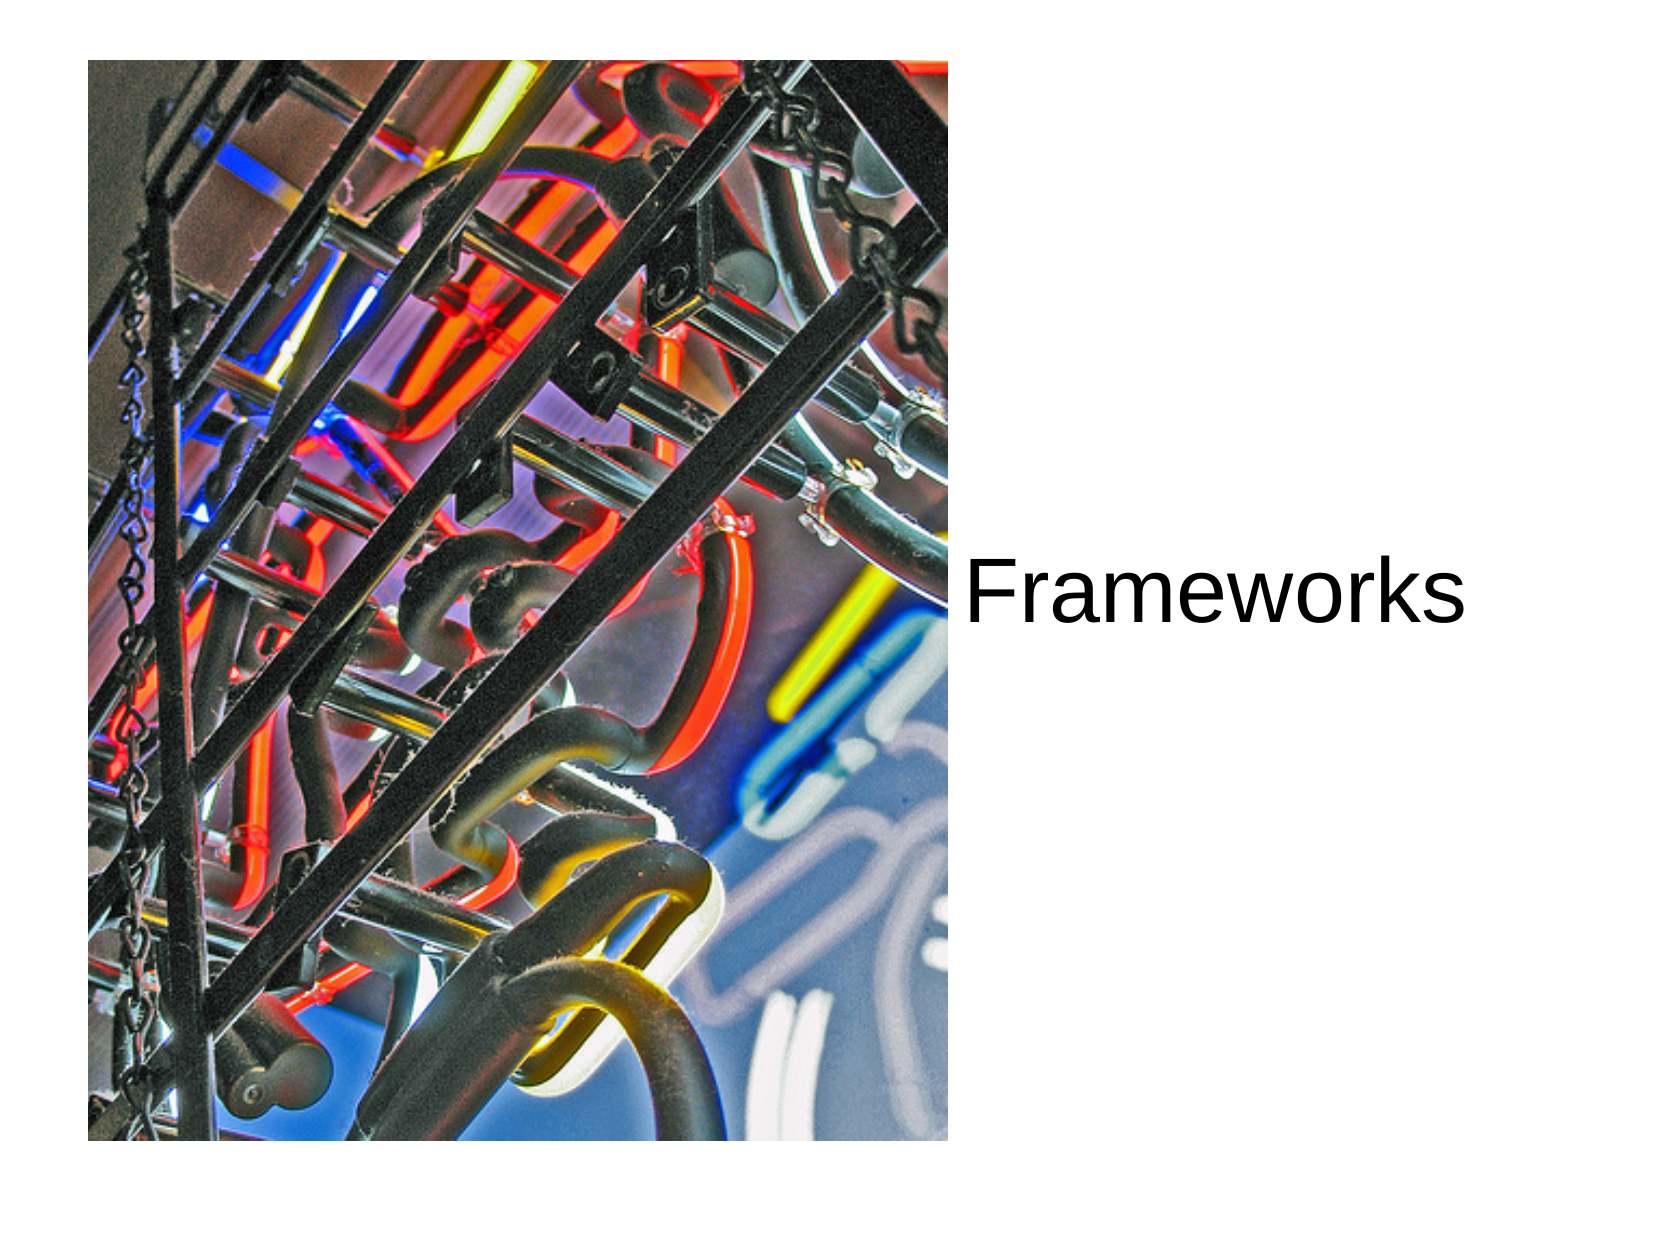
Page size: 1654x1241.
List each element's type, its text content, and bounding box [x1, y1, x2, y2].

picture [88, 60, 948, 1141]
title Frameworks [825, 56, 1571, 1126]
